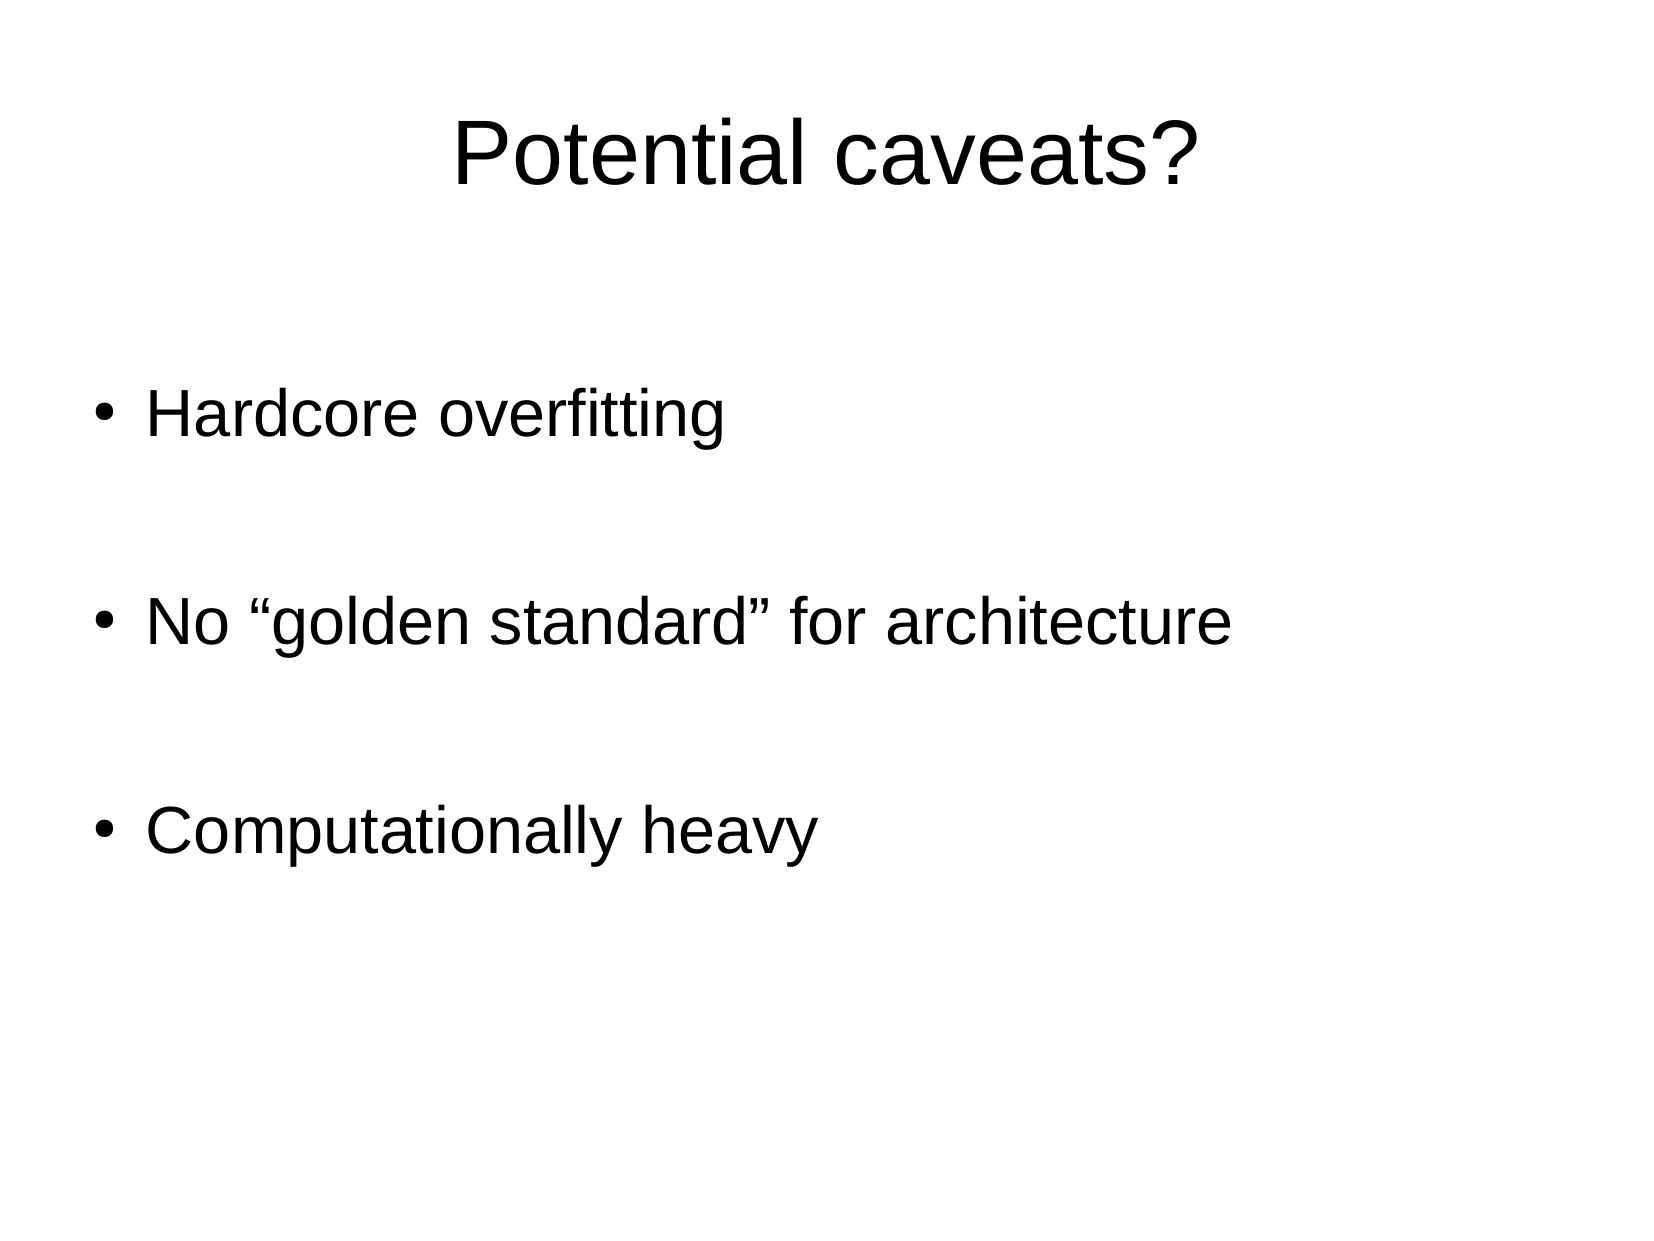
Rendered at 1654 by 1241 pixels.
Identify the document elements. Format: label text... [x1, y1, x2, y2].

list Hardcore overfitting No “golden standard” for architecture Computationally heavy [75, 375, 1564, 1096]
title Potential caveats? [82, 49, 1571, 257]
